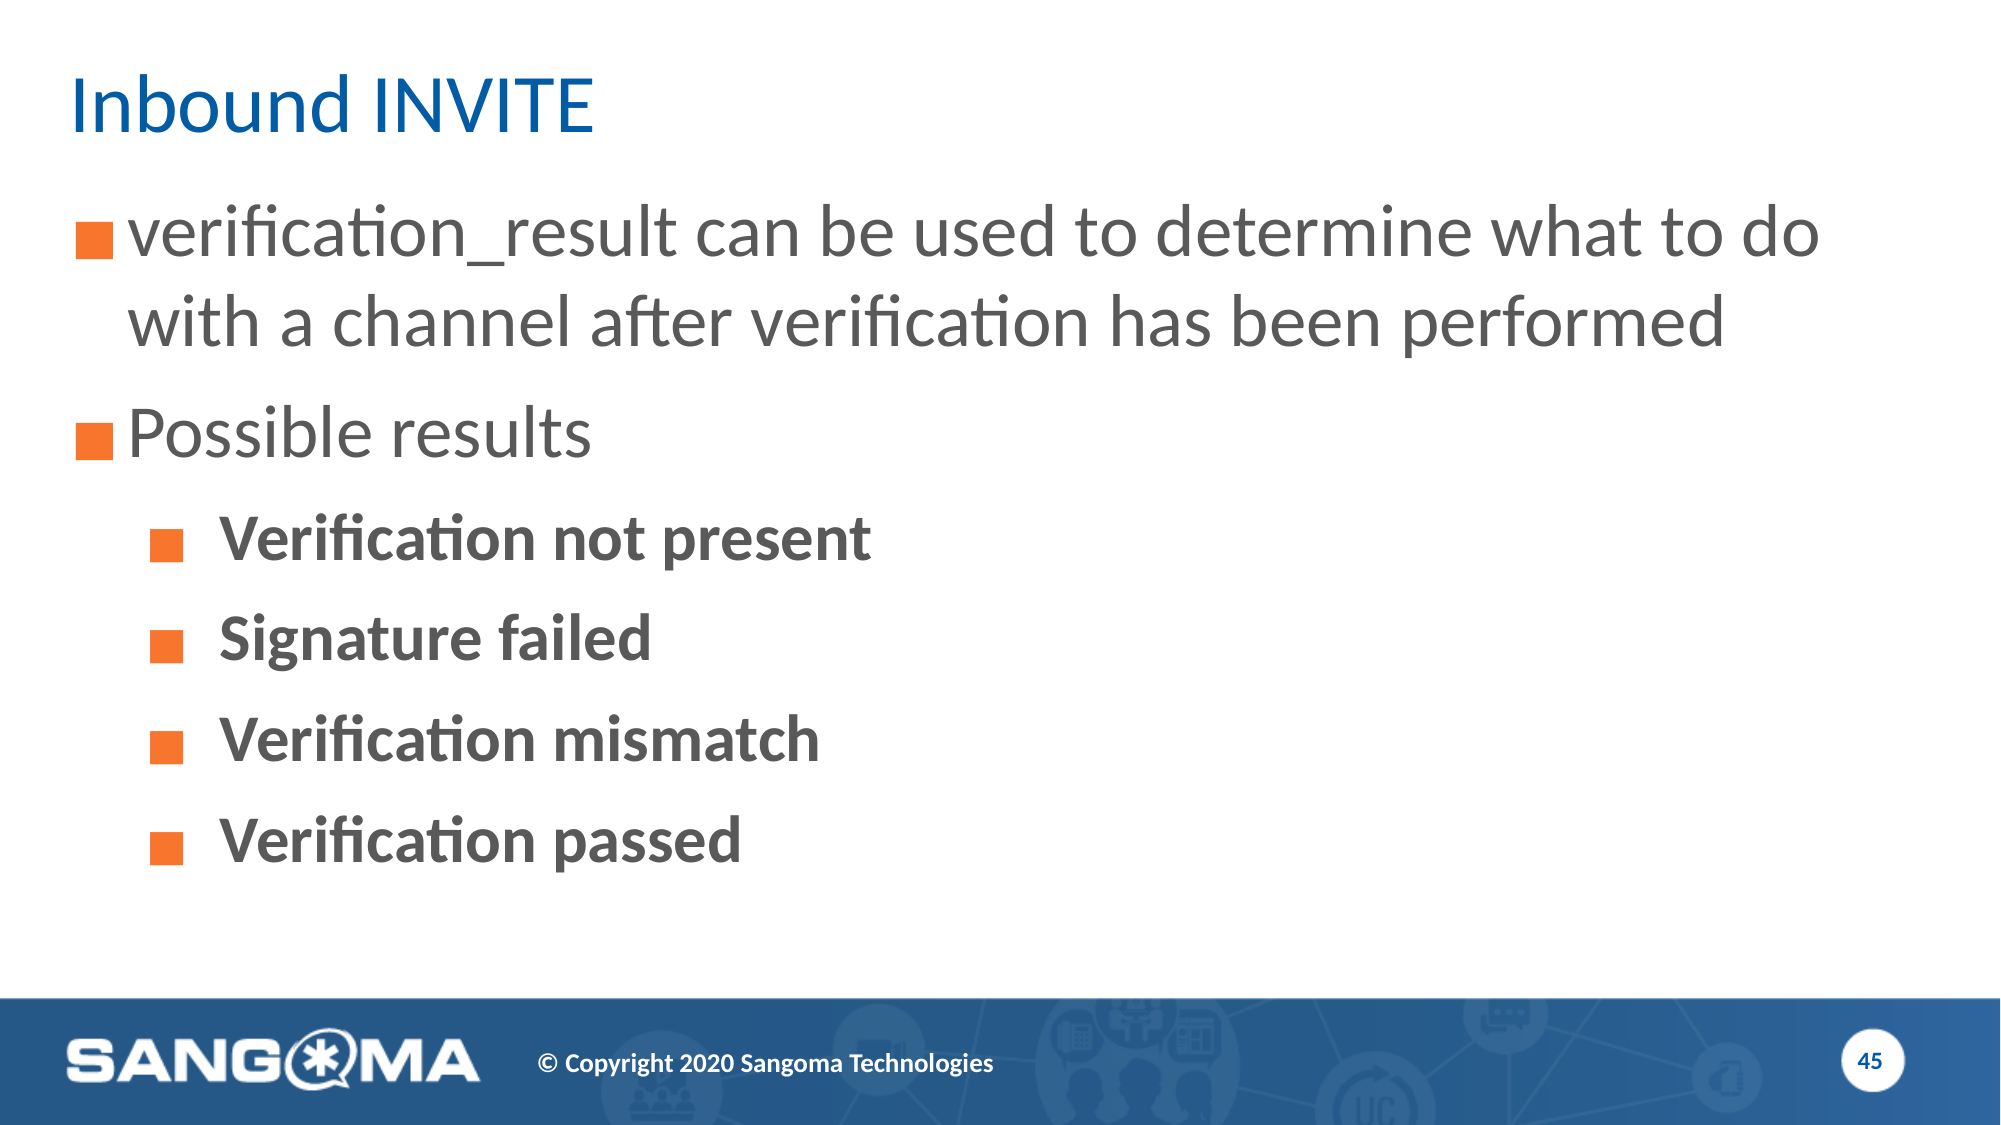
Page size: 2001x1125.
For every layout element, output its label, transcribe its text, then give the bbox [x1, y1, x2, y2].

picture [0, 0, 2001, 1125]
list verification_result can be used to determine what to do with a channel after verification has been performed Possible results Verification not present Signature failed Verification mismatch Verification passed [54, 174, 1945, 999]
title Inbound INVITE [54, 48, 1945, 164]
